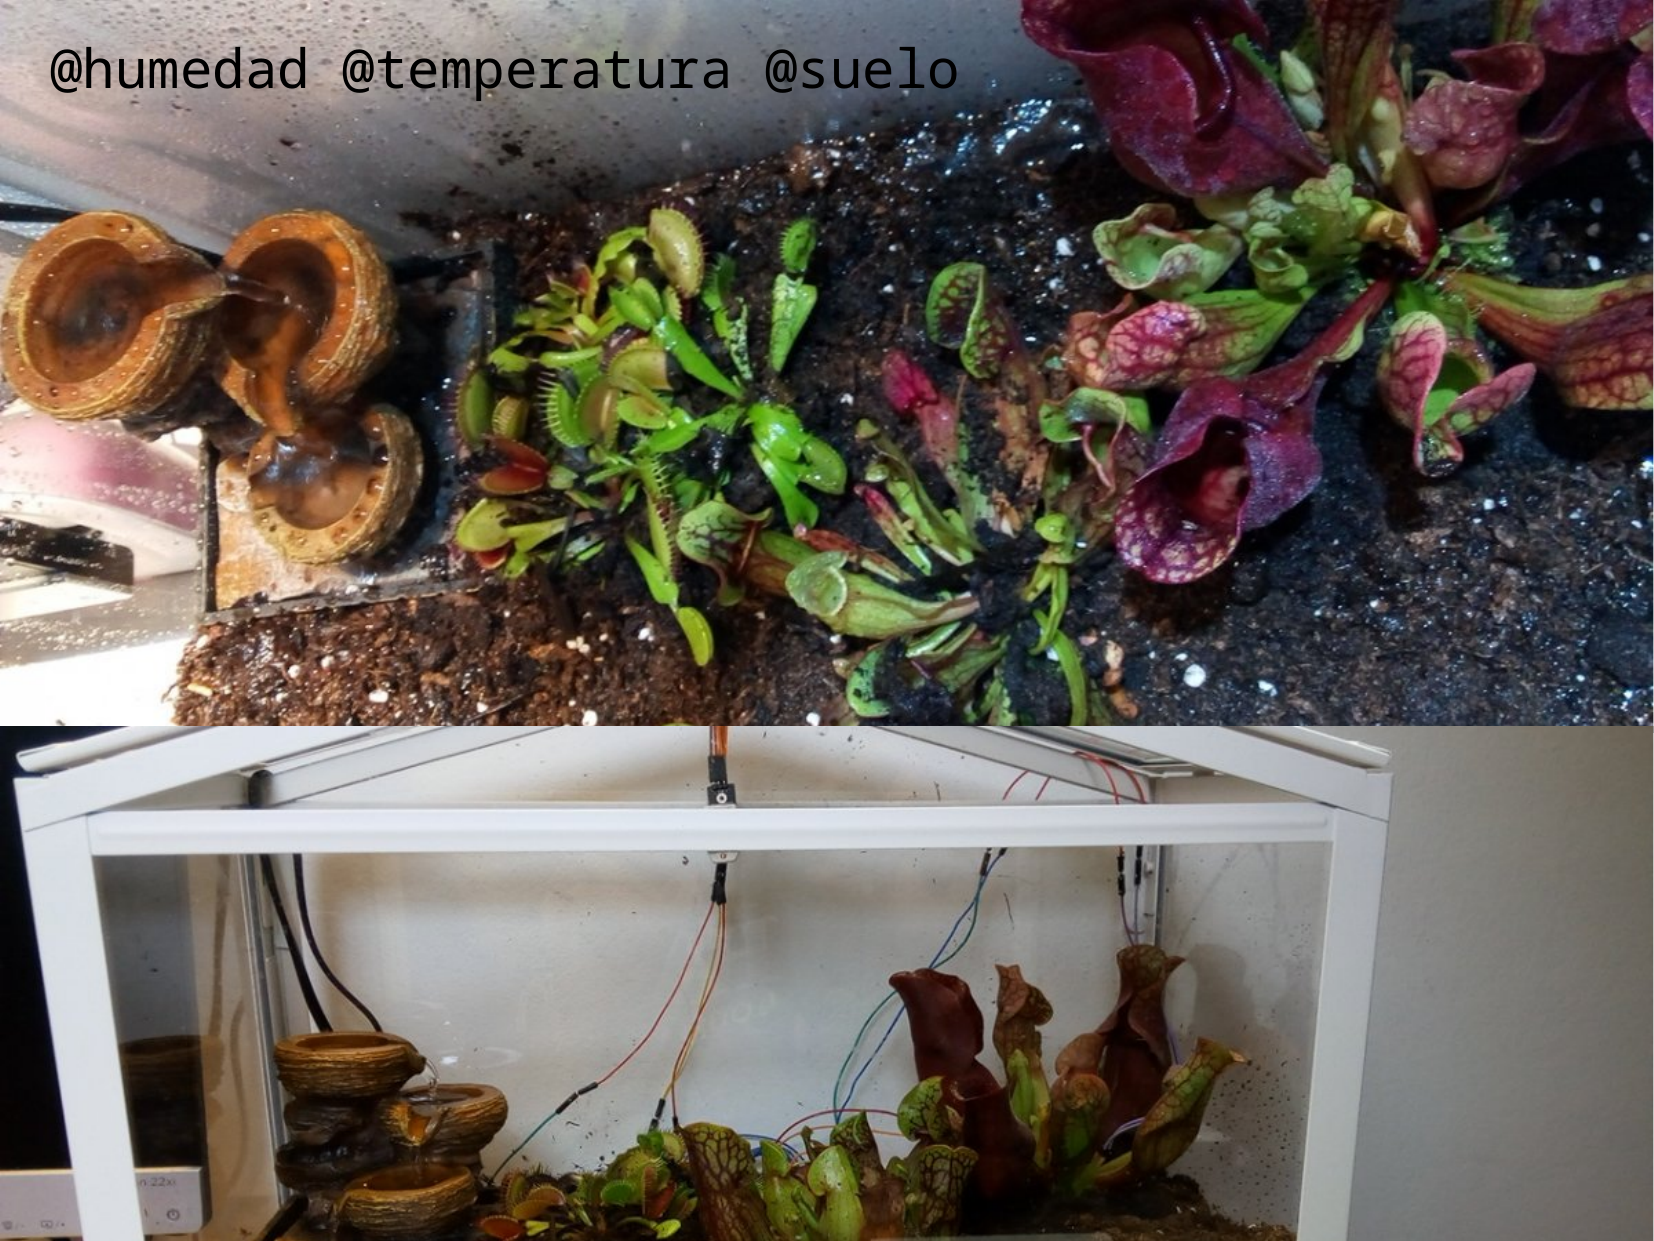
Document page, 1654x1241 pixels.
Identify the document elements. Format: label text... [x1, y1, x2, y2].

picture [0, 0, 1654, 1241]
text_box @humedad @temperatura @suelo [35, 23, 1217, 104]
